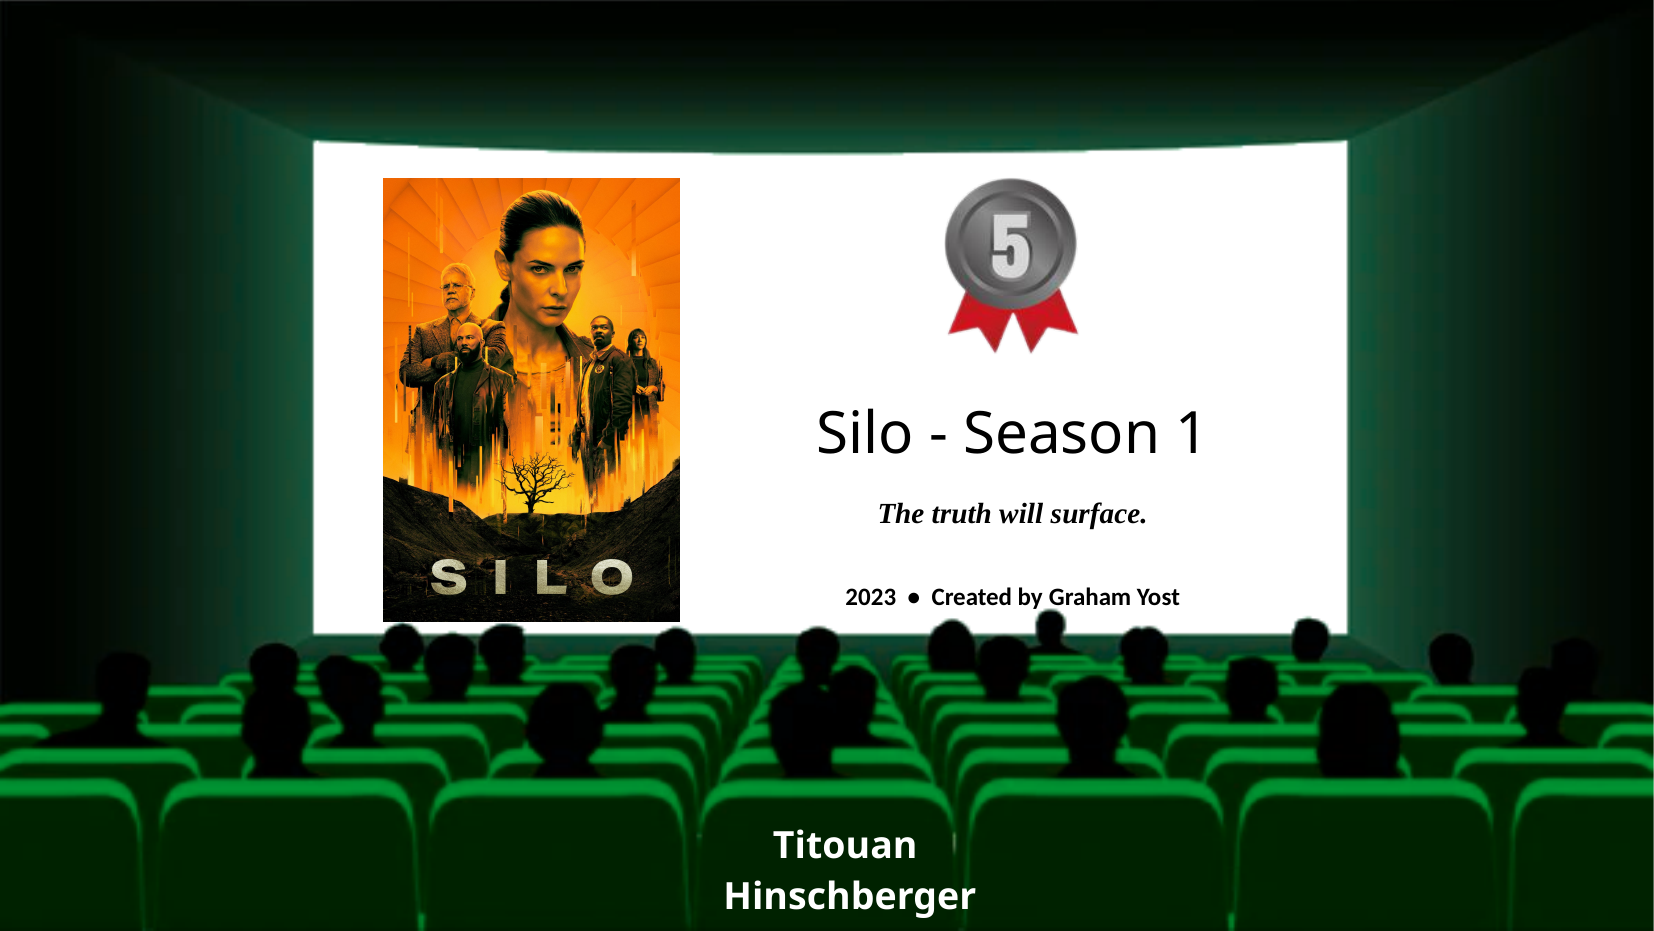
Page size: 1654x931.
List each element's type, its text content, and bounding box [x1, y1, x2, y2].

text_box 2023 • Created by Graham Yost [680, 578, 1347, 619]
text_box Silo - Season 1 [685, 384, 1341, 470]
text_box The truth will surface. [685, 490, 1341, 538]
picture [0, 0, 1654, 931]
